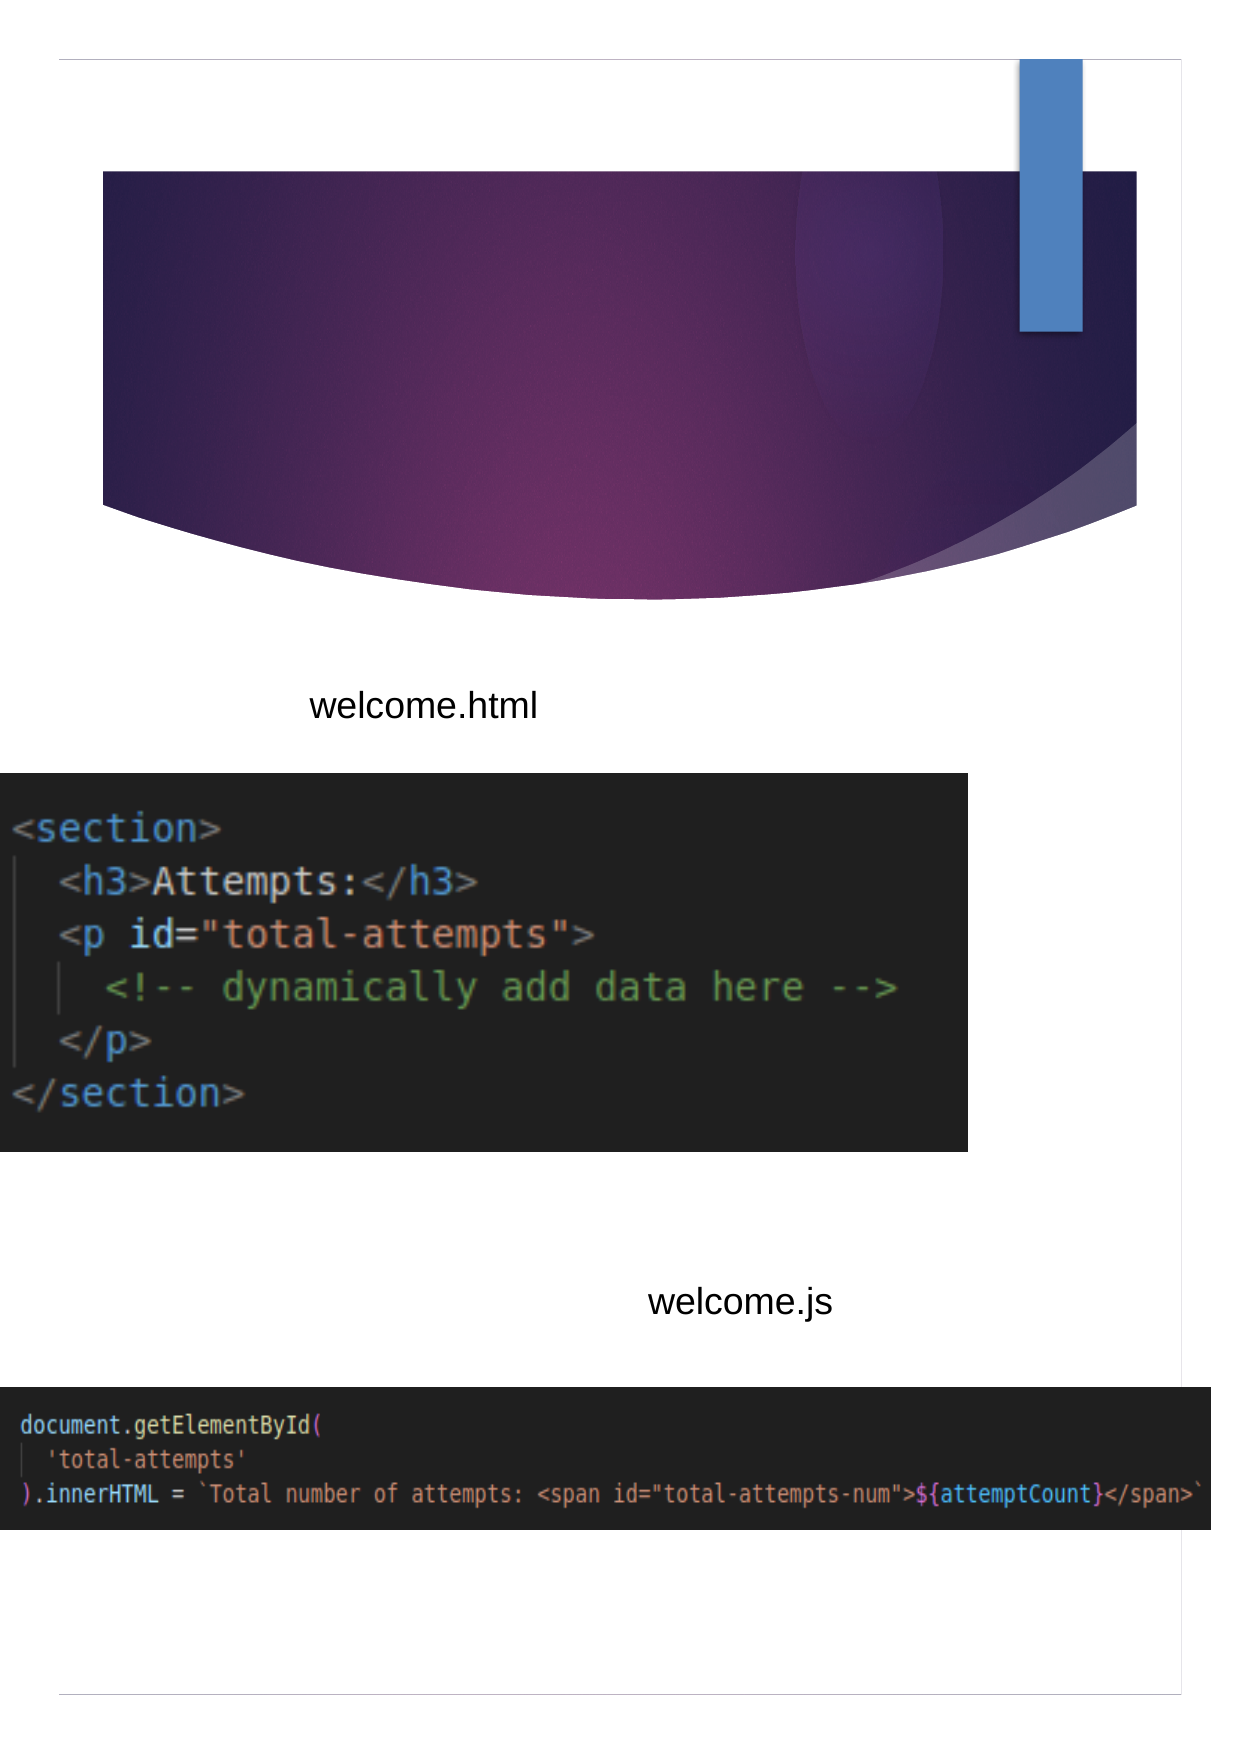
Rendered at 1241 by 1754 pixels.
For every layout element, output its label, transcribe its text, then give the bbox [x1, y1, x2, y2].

picture [0, 1387, 1211, 1530]
text_box welcome.html [294, 673, 680, 774]
picture [103, 172, 1136, 599]
picture [0, 773, 968, 1152]
text_box welcome.js [633, 1269, 975, 1370]
